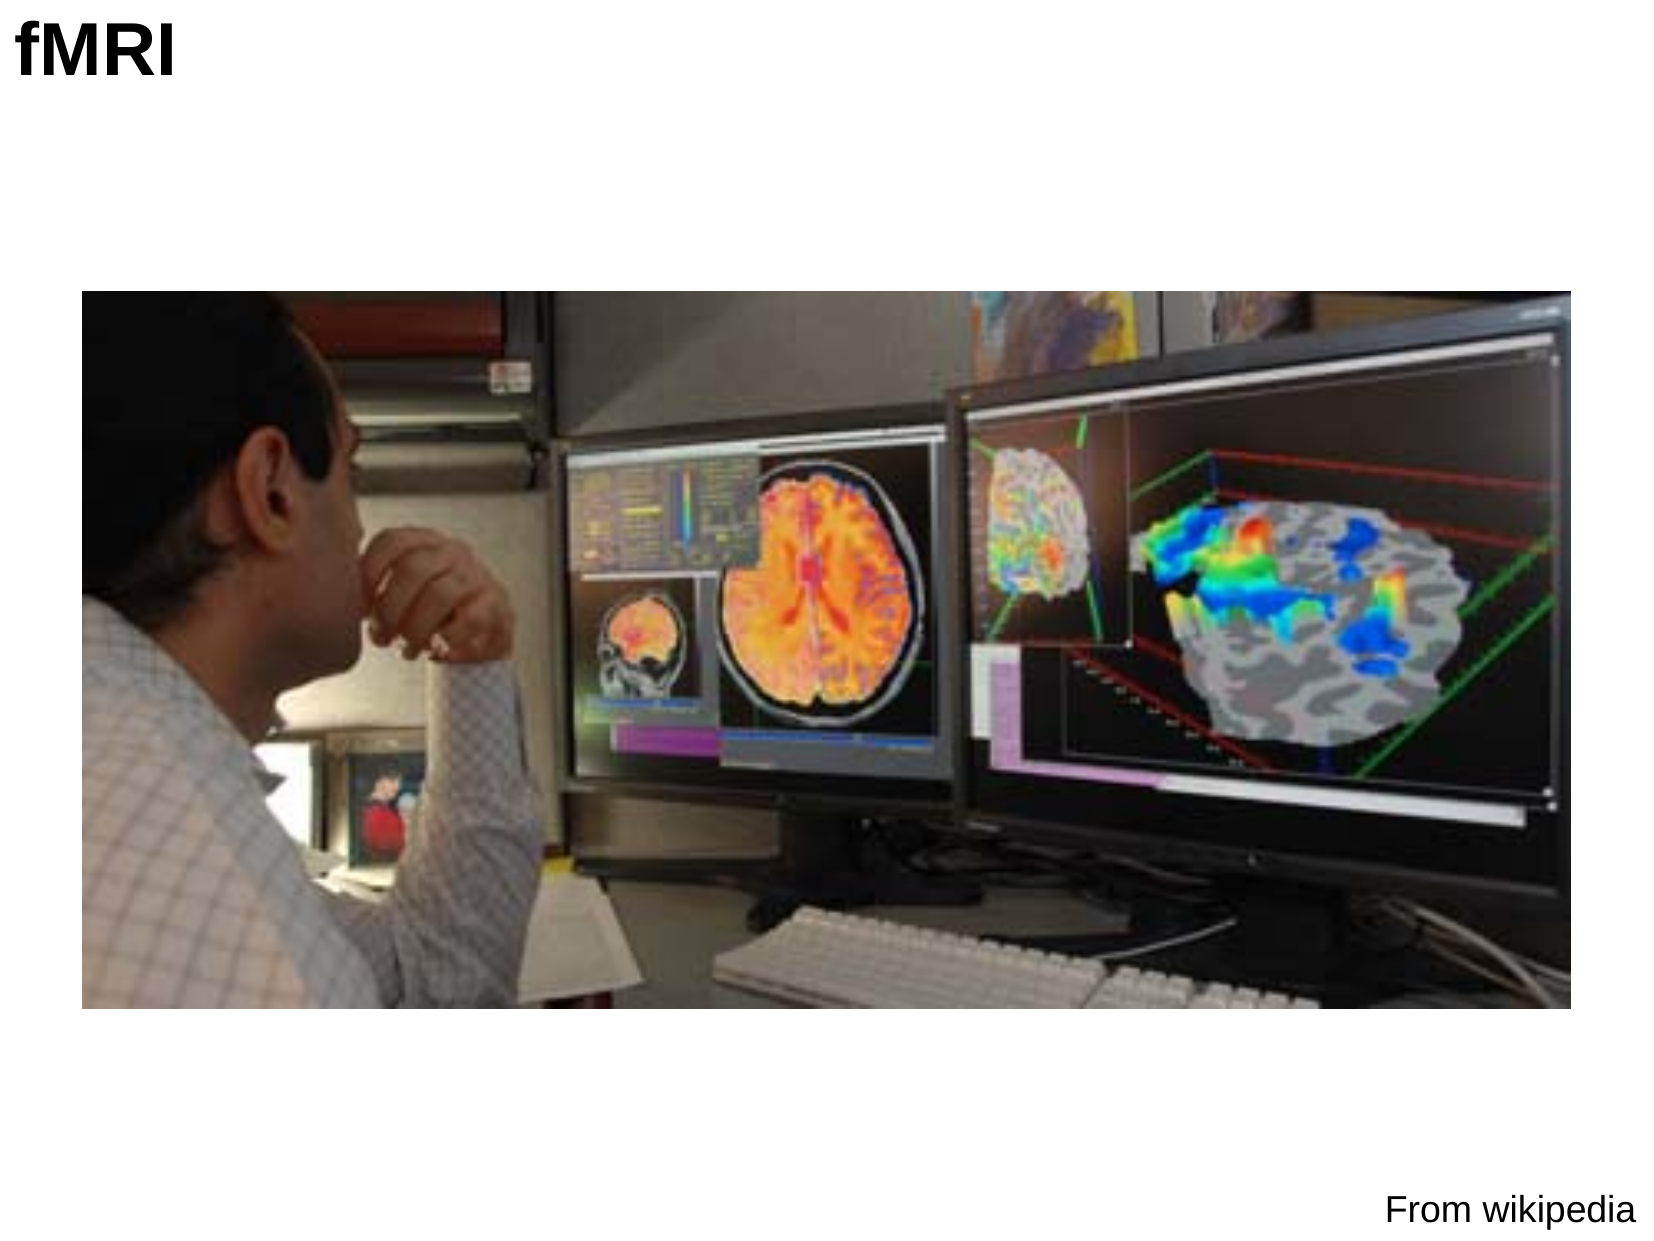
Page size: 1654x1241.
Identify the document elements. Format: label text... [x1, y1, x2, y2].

text_box From wikipedia [1370, 1181, 1652, 1238]
text_box fMRI [0, 0, 193, 99]
picture [82, 291, 1571, 1009]
